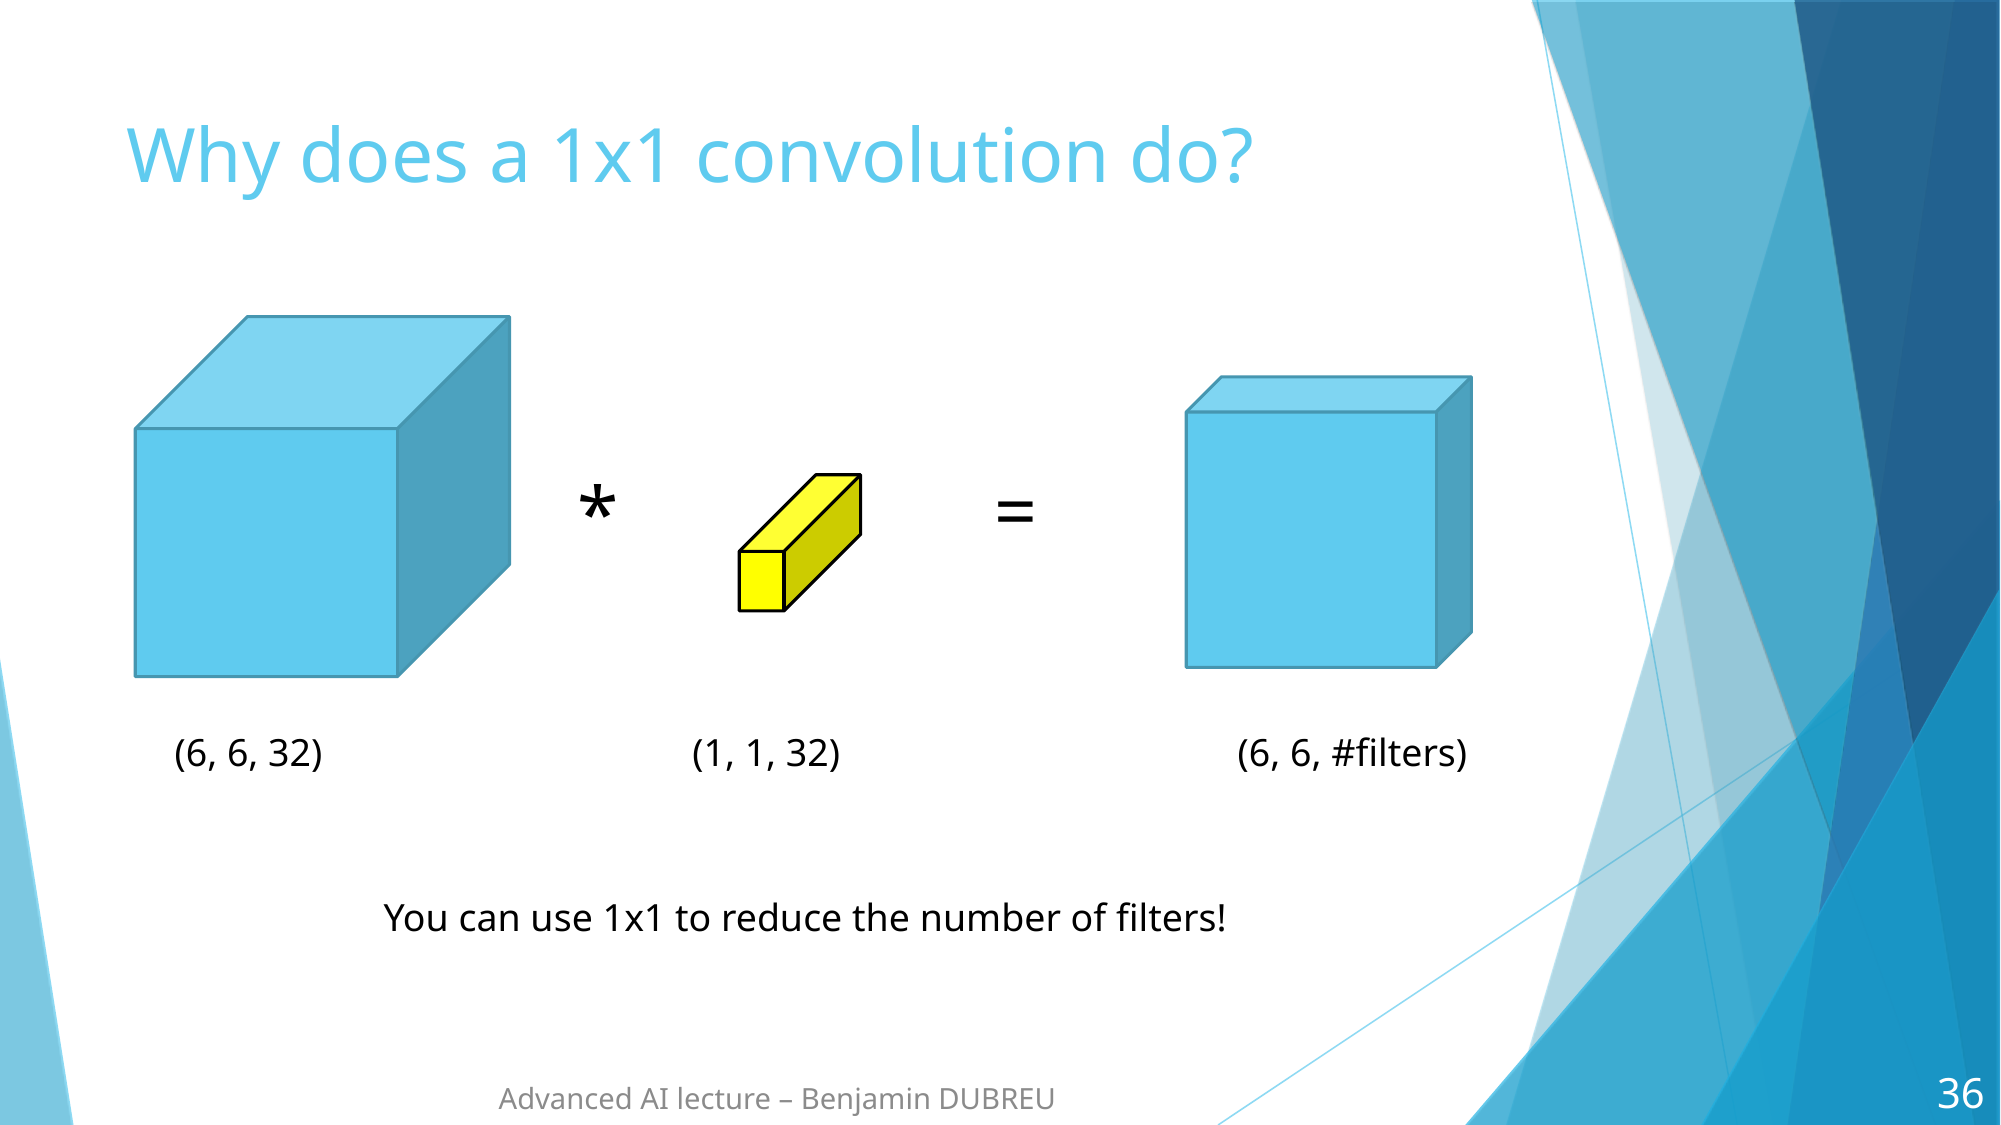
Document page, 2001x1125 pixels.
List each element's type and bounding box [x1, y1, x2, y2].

text_box [368, 886, 1243, 947]
text_box [677, 721, 856, 782]
text_box [979, 456, 1053, 562]
text_box [562, 458, 634, 564]
slide_number [1887, 1065, 2000, 1125]
title [111, 99, 1522, 317]
footer [483, 1067, 1517, 1125]
text_box [1186, 378, 1472, 668]
text_box [159, 721, 338, 782]
text_box [135, 318, 510, 677]
text_box [1222, 721, 1483, 782]
text_box [739, 476, 861, 611]
